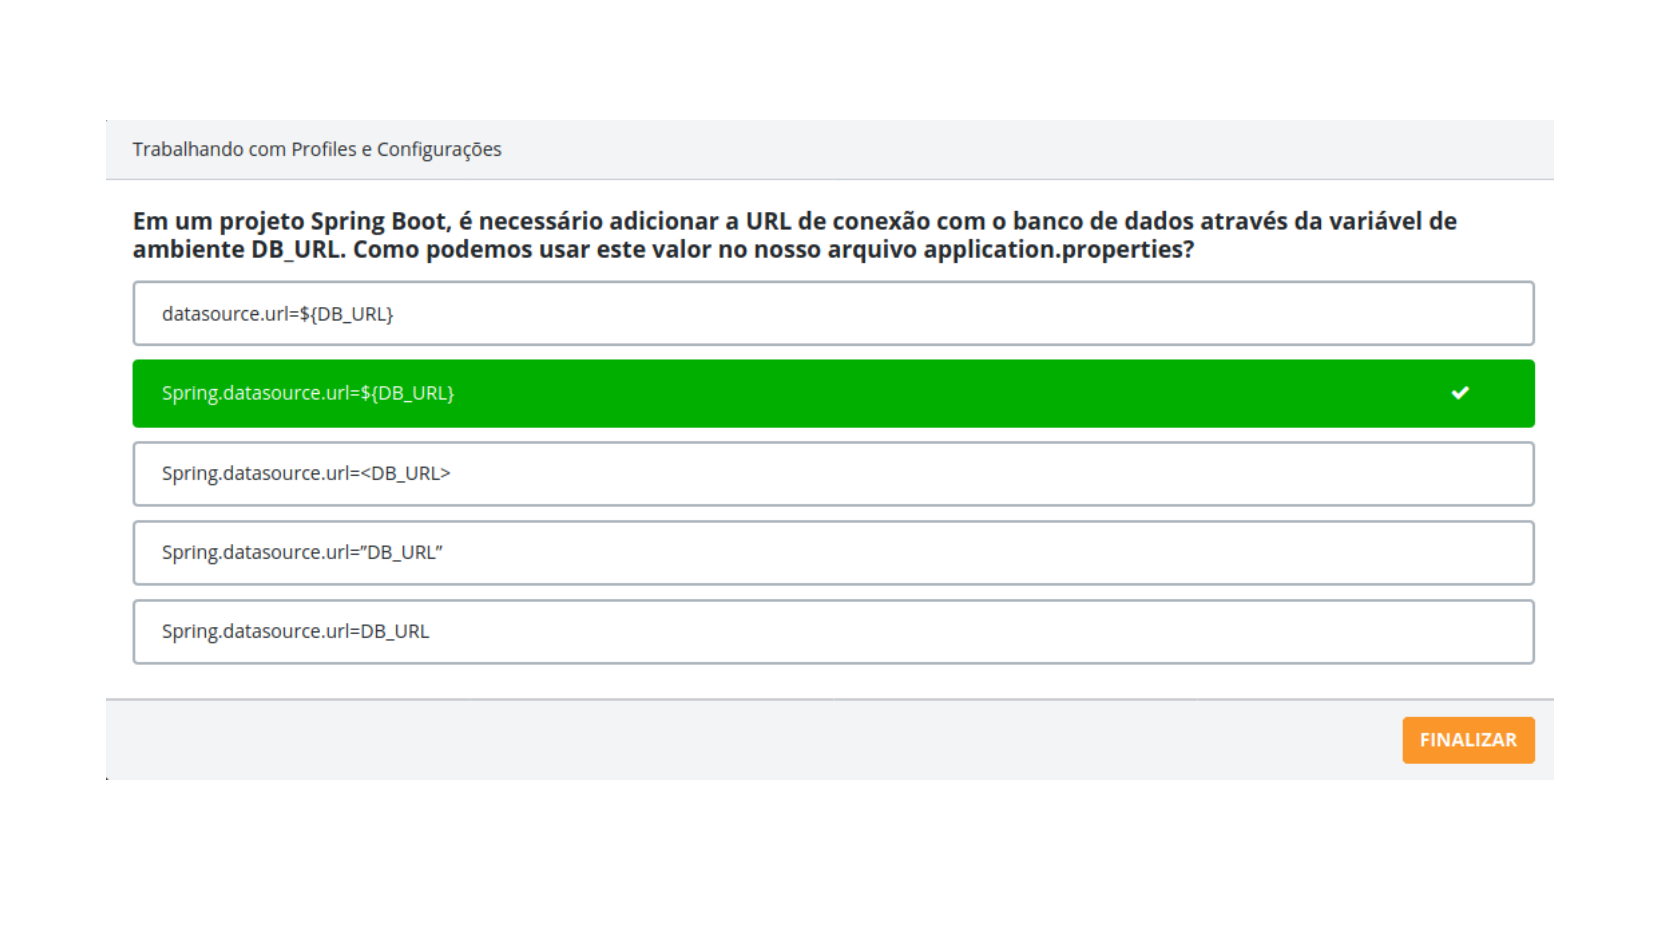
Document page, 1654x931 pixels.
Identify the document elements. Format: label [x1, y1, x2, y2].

picture [106, 120, 1554, 780]
